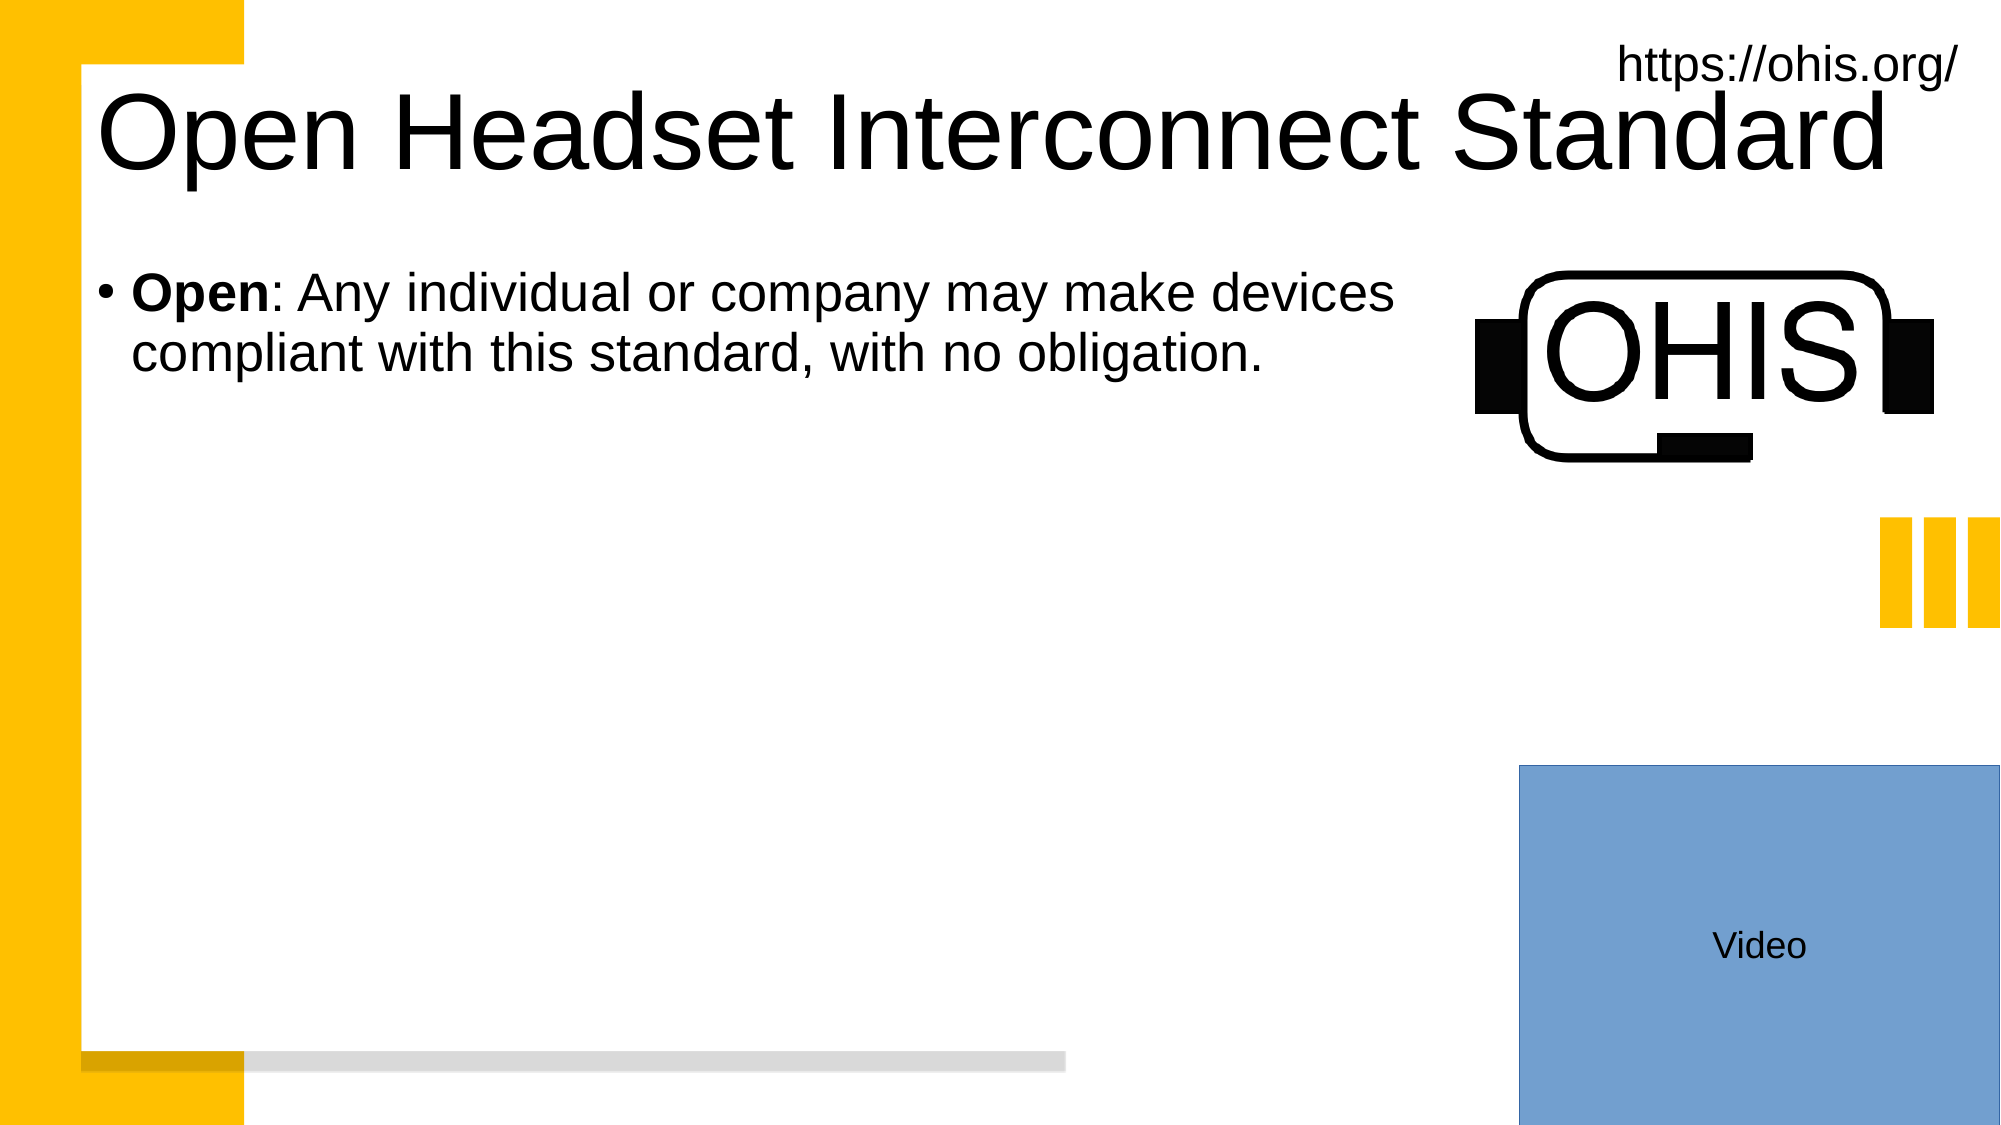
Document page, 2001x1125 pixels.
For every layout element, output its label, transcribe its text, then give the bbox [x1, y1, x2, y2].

text_box https://ohis.org/ [1590, 29, 1974, 105]
text_box [0, 0, 2000, 1125]
picture [1475, 268, 1934, 464]
text_box Video [1519, 765, 2000, 1125]
text_box Open Headset Interconnect Standard [81, 64, 1921, 201]
text_box Open: Any individual or company may make devices compliant with this standard, with no obligation. [81, 254, 1516, 1036]
